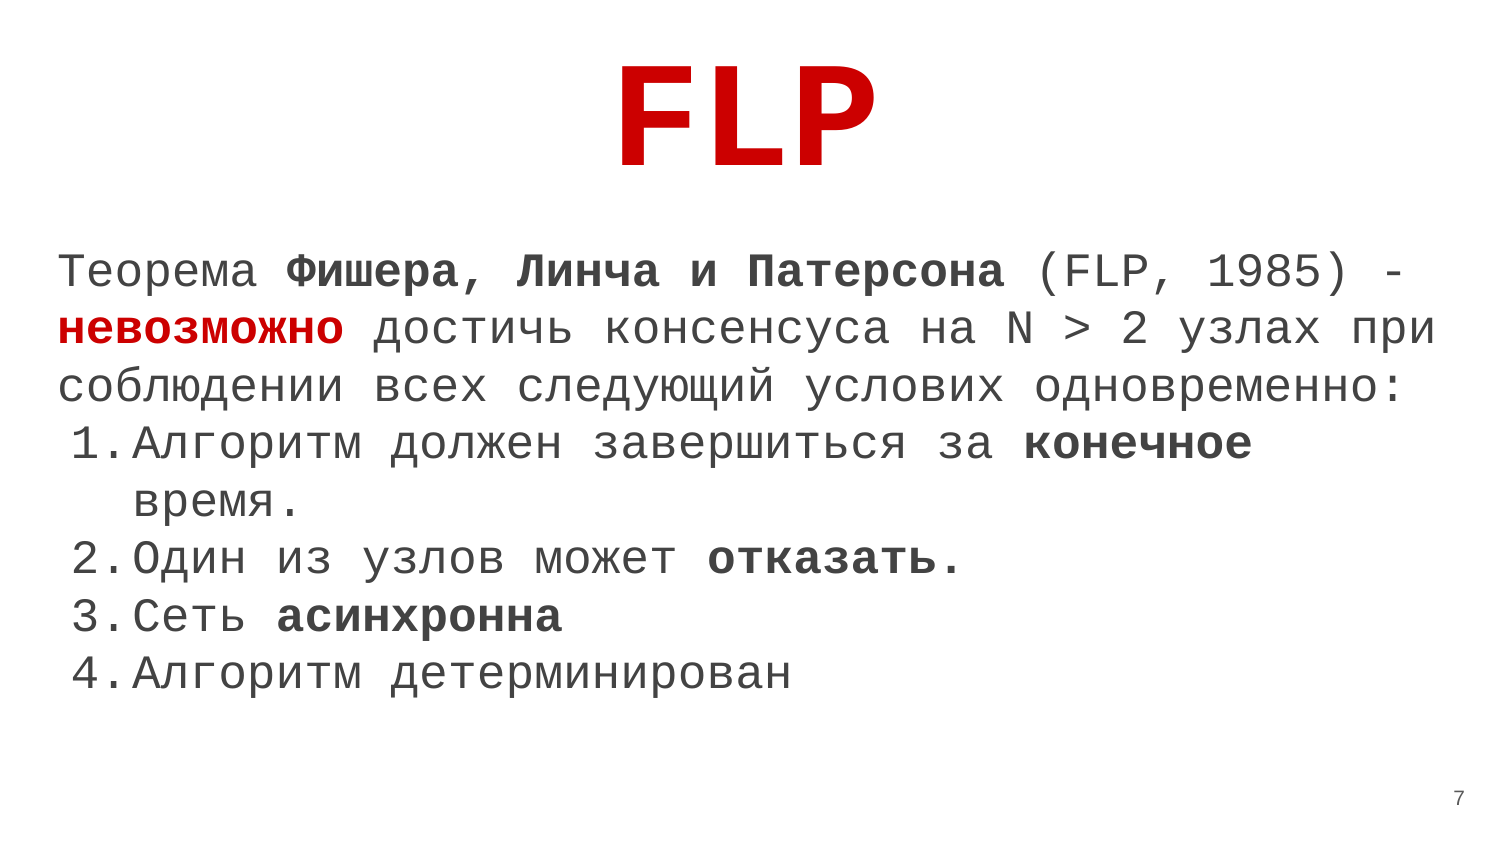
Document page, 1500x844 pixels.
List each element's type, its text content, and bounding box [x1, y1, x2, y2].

text_box Теорема Фишера, Линча и Патерсона (FLP, 1985) - невозможно достичь консенсуса на N > 2 узлах при соблюдении всех следующий услових одновременно: Алгоритм должен завершиться за конечное время. Один из узлов может отказать. Сеть асинхронна Алгоритм детерминирован [42, 223, 1468, 714]
text_box FLP [595, 0, 905, 211]
slide_number <number> [1389, 764, 1480, 830]
